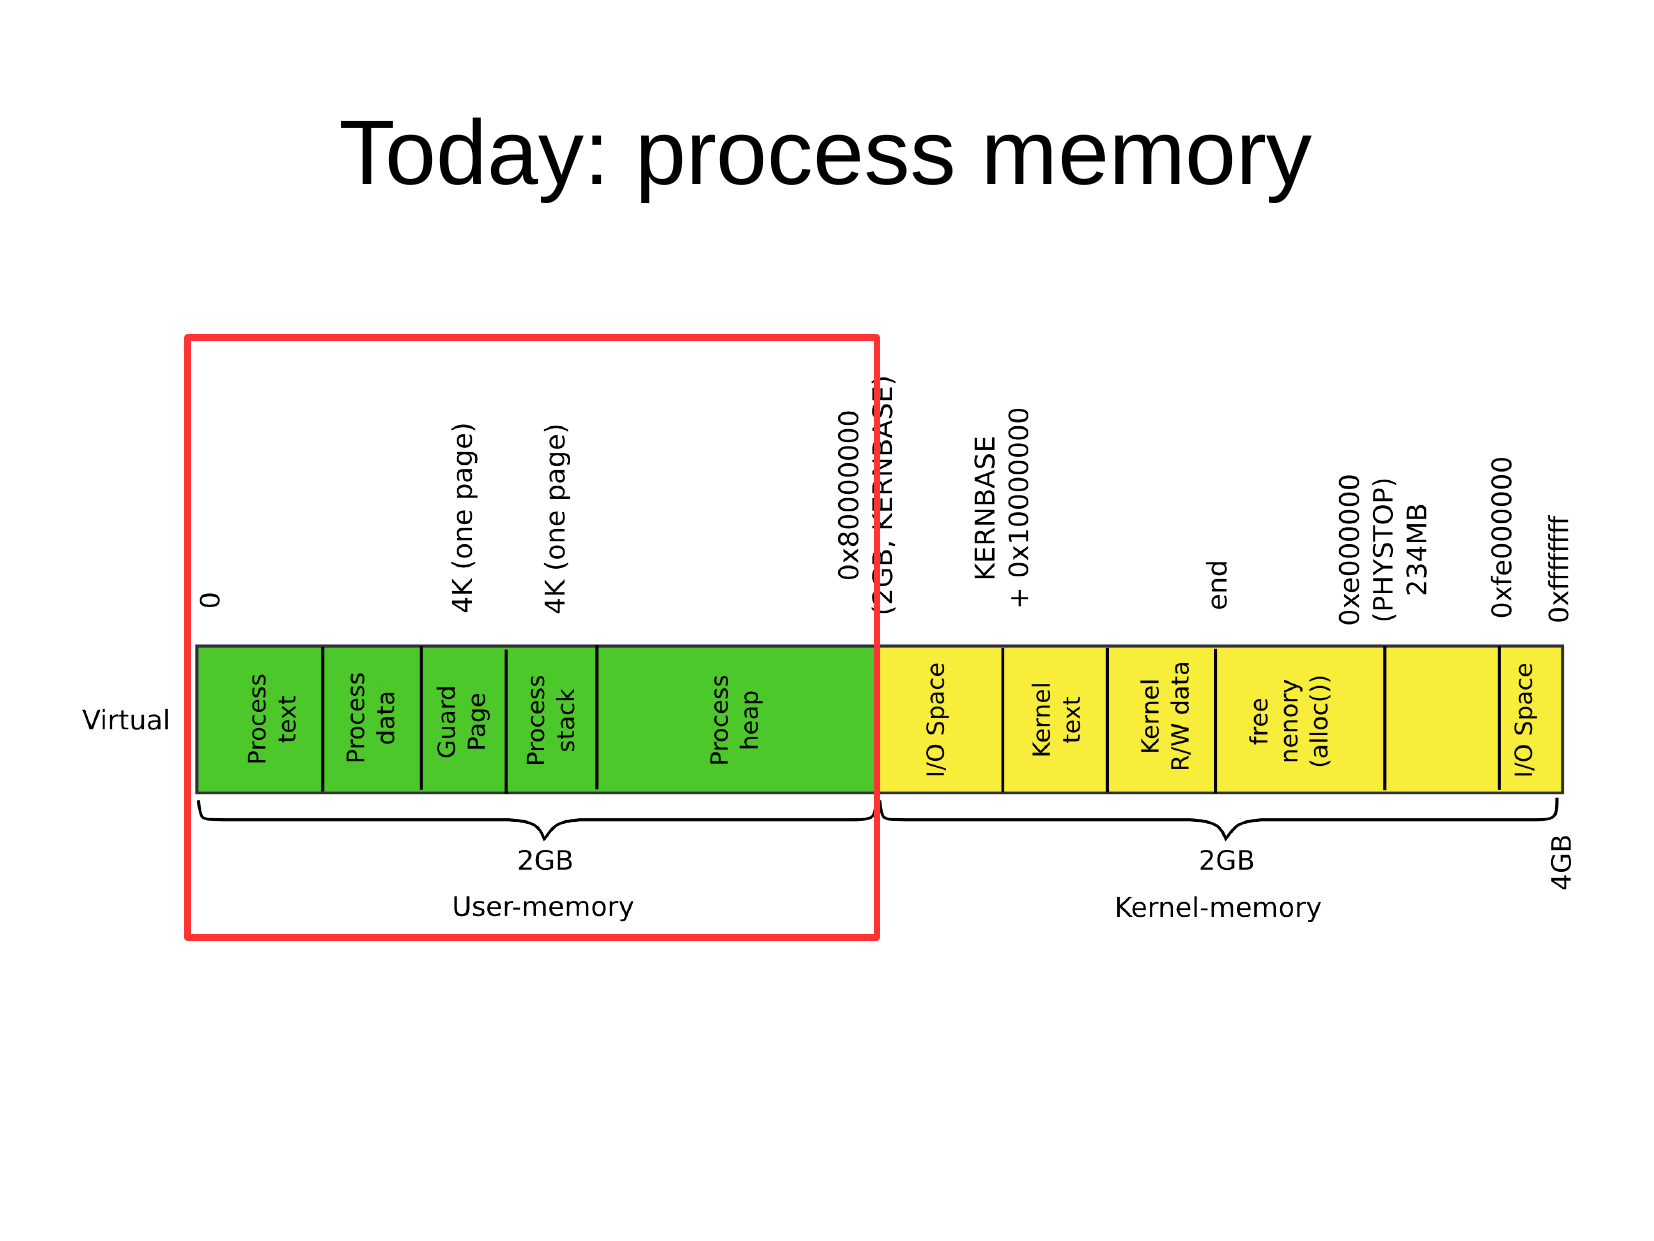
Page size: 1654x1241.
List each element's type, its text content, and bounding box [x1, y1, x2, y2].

title Today: process memory [82, 49, 1571, 257]
picture [880, 377, 1571, 922]
picture [191, 377, 874, 922]
picture [82, 377, 184, 922]
